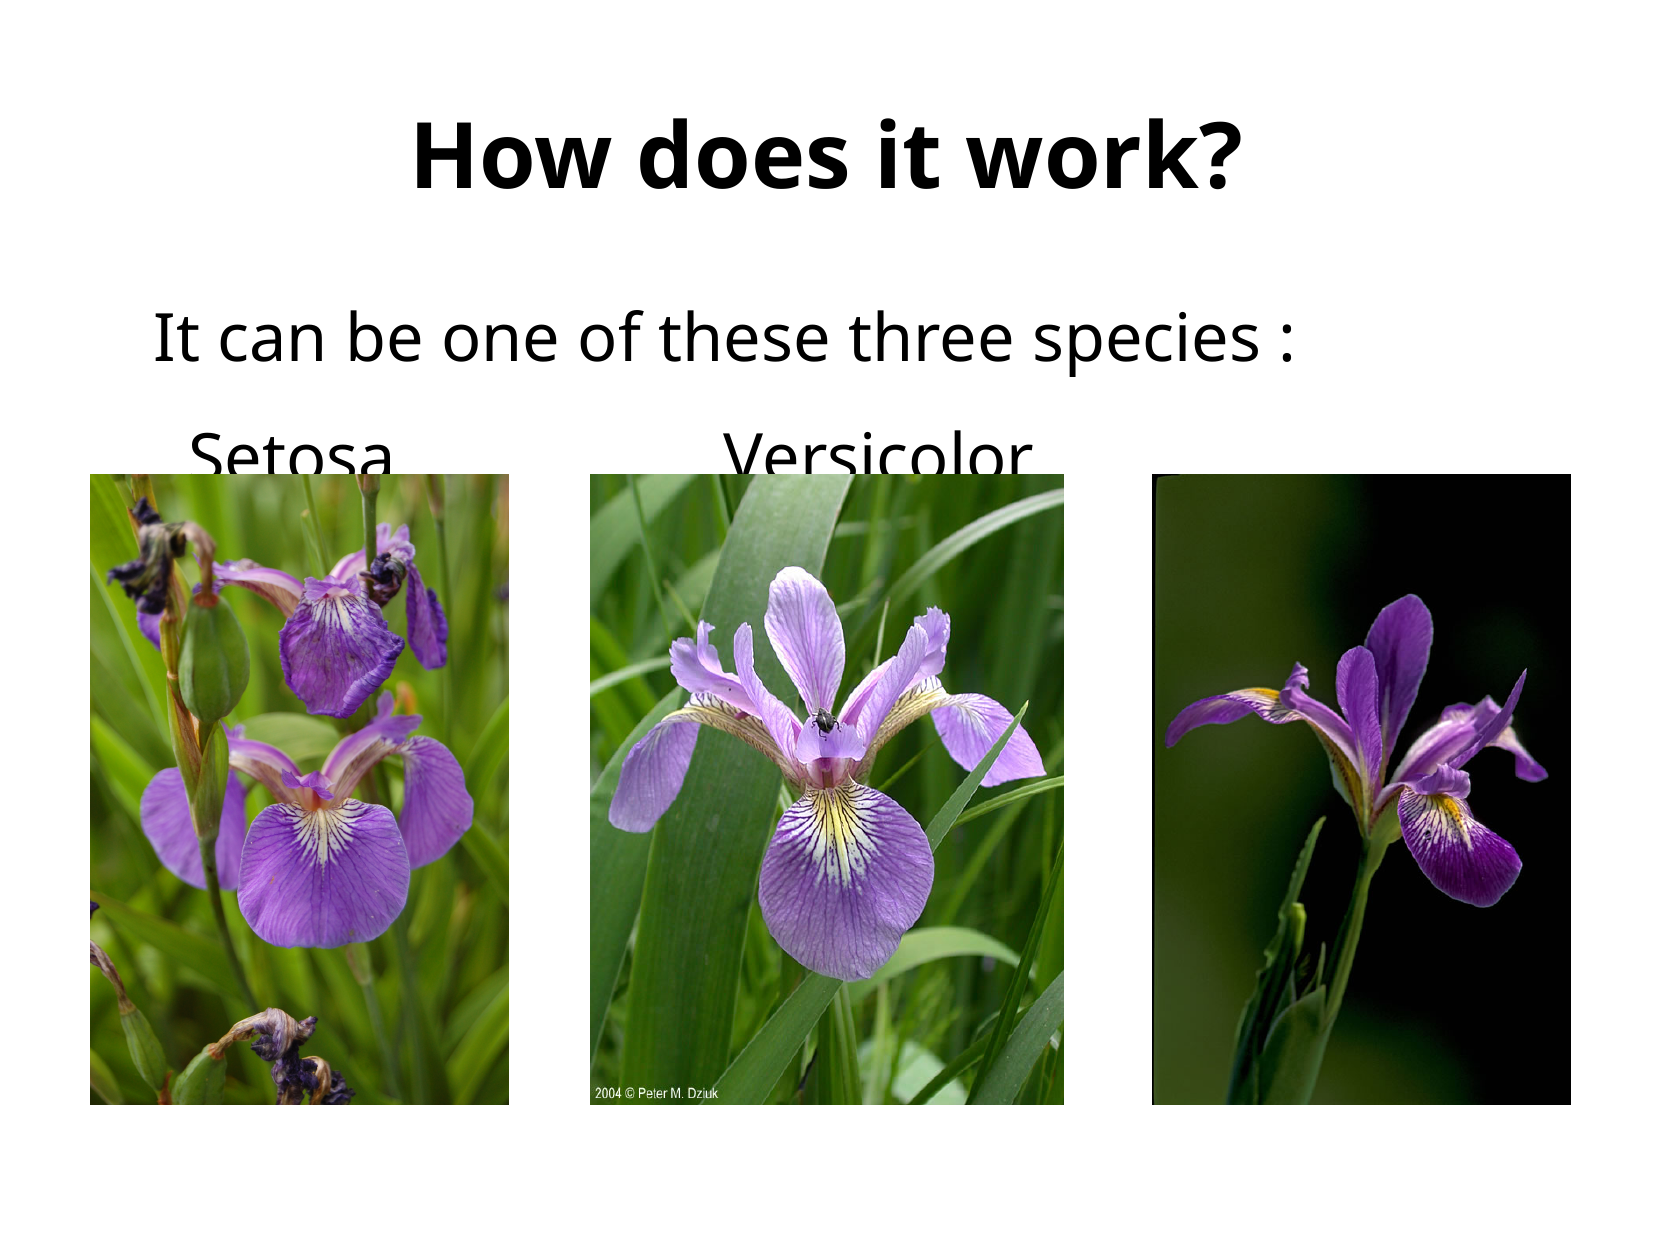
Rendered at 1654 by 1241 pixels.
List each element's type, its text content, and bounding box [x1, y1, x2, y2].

picture [90, 474, 509, 1105]
title How does it work? [82, 49, 1571, 257]
picture [590, 474, 1064, 1105]
picture [1152, 474, 1571, 1105]
list It can be one of these three species : Setosa Versicolor Virginica [82, 290, 1571, 1010]
